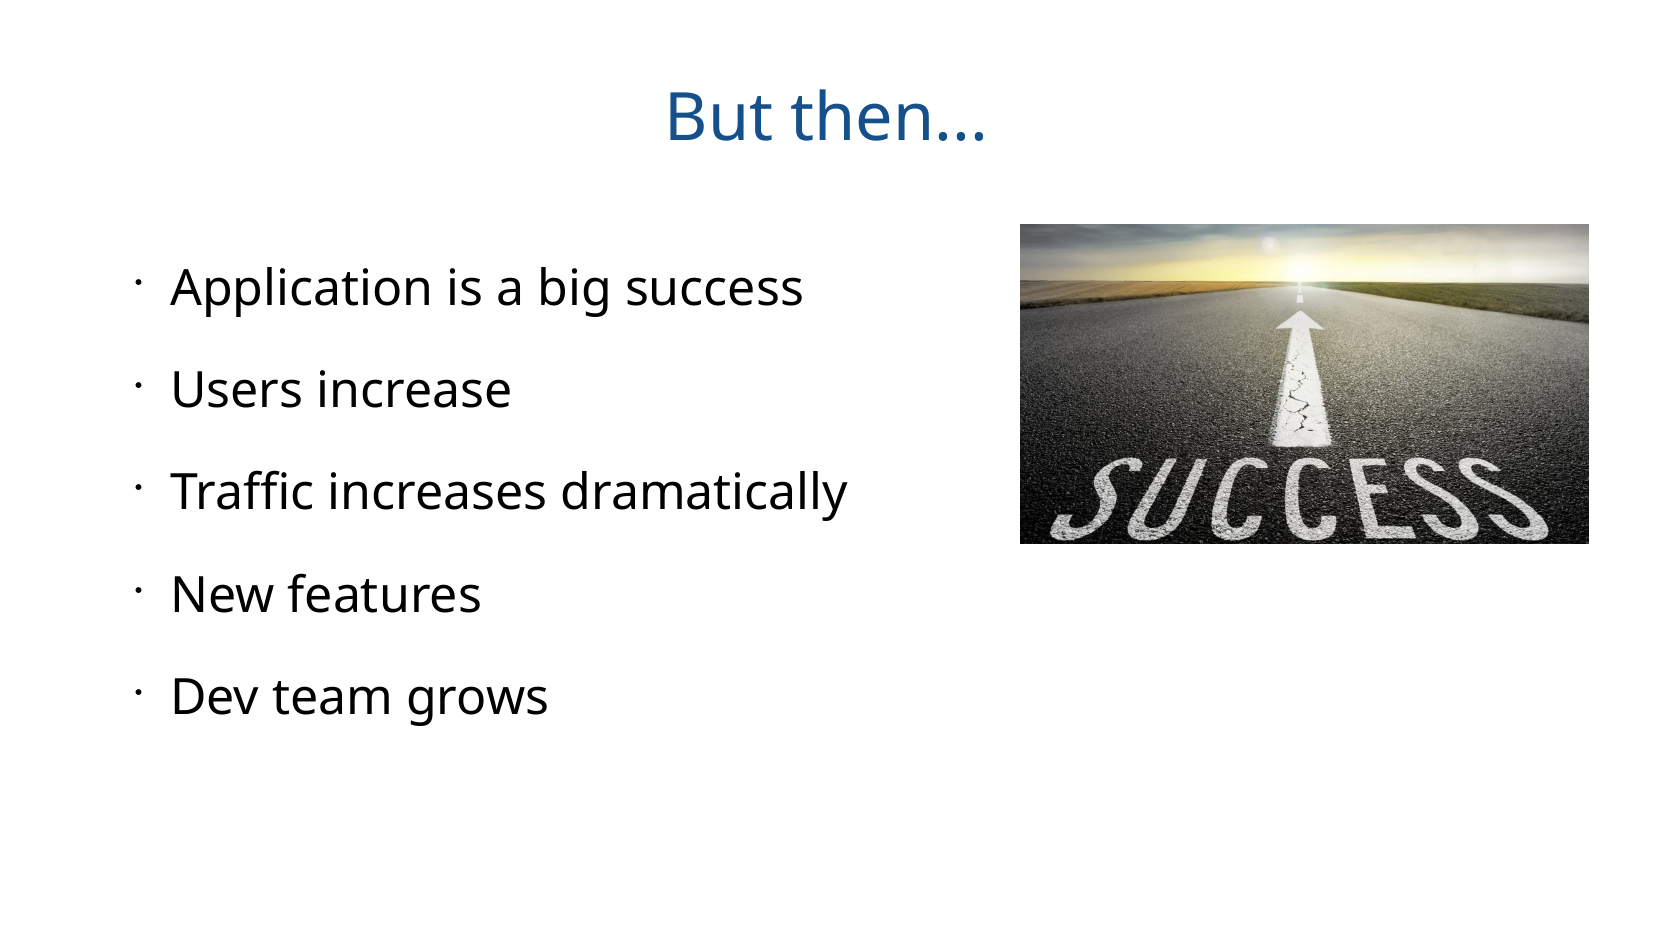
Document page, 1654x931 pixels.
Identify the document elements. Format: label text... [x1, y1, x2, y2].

picture [1020, 224, 1589, 544]
text_box Application is a big success Users increase Traffic increases dramatically New features Dev team grows [120, 210, 1516, 871]
title But then... [82, 36, 1571, 193]
